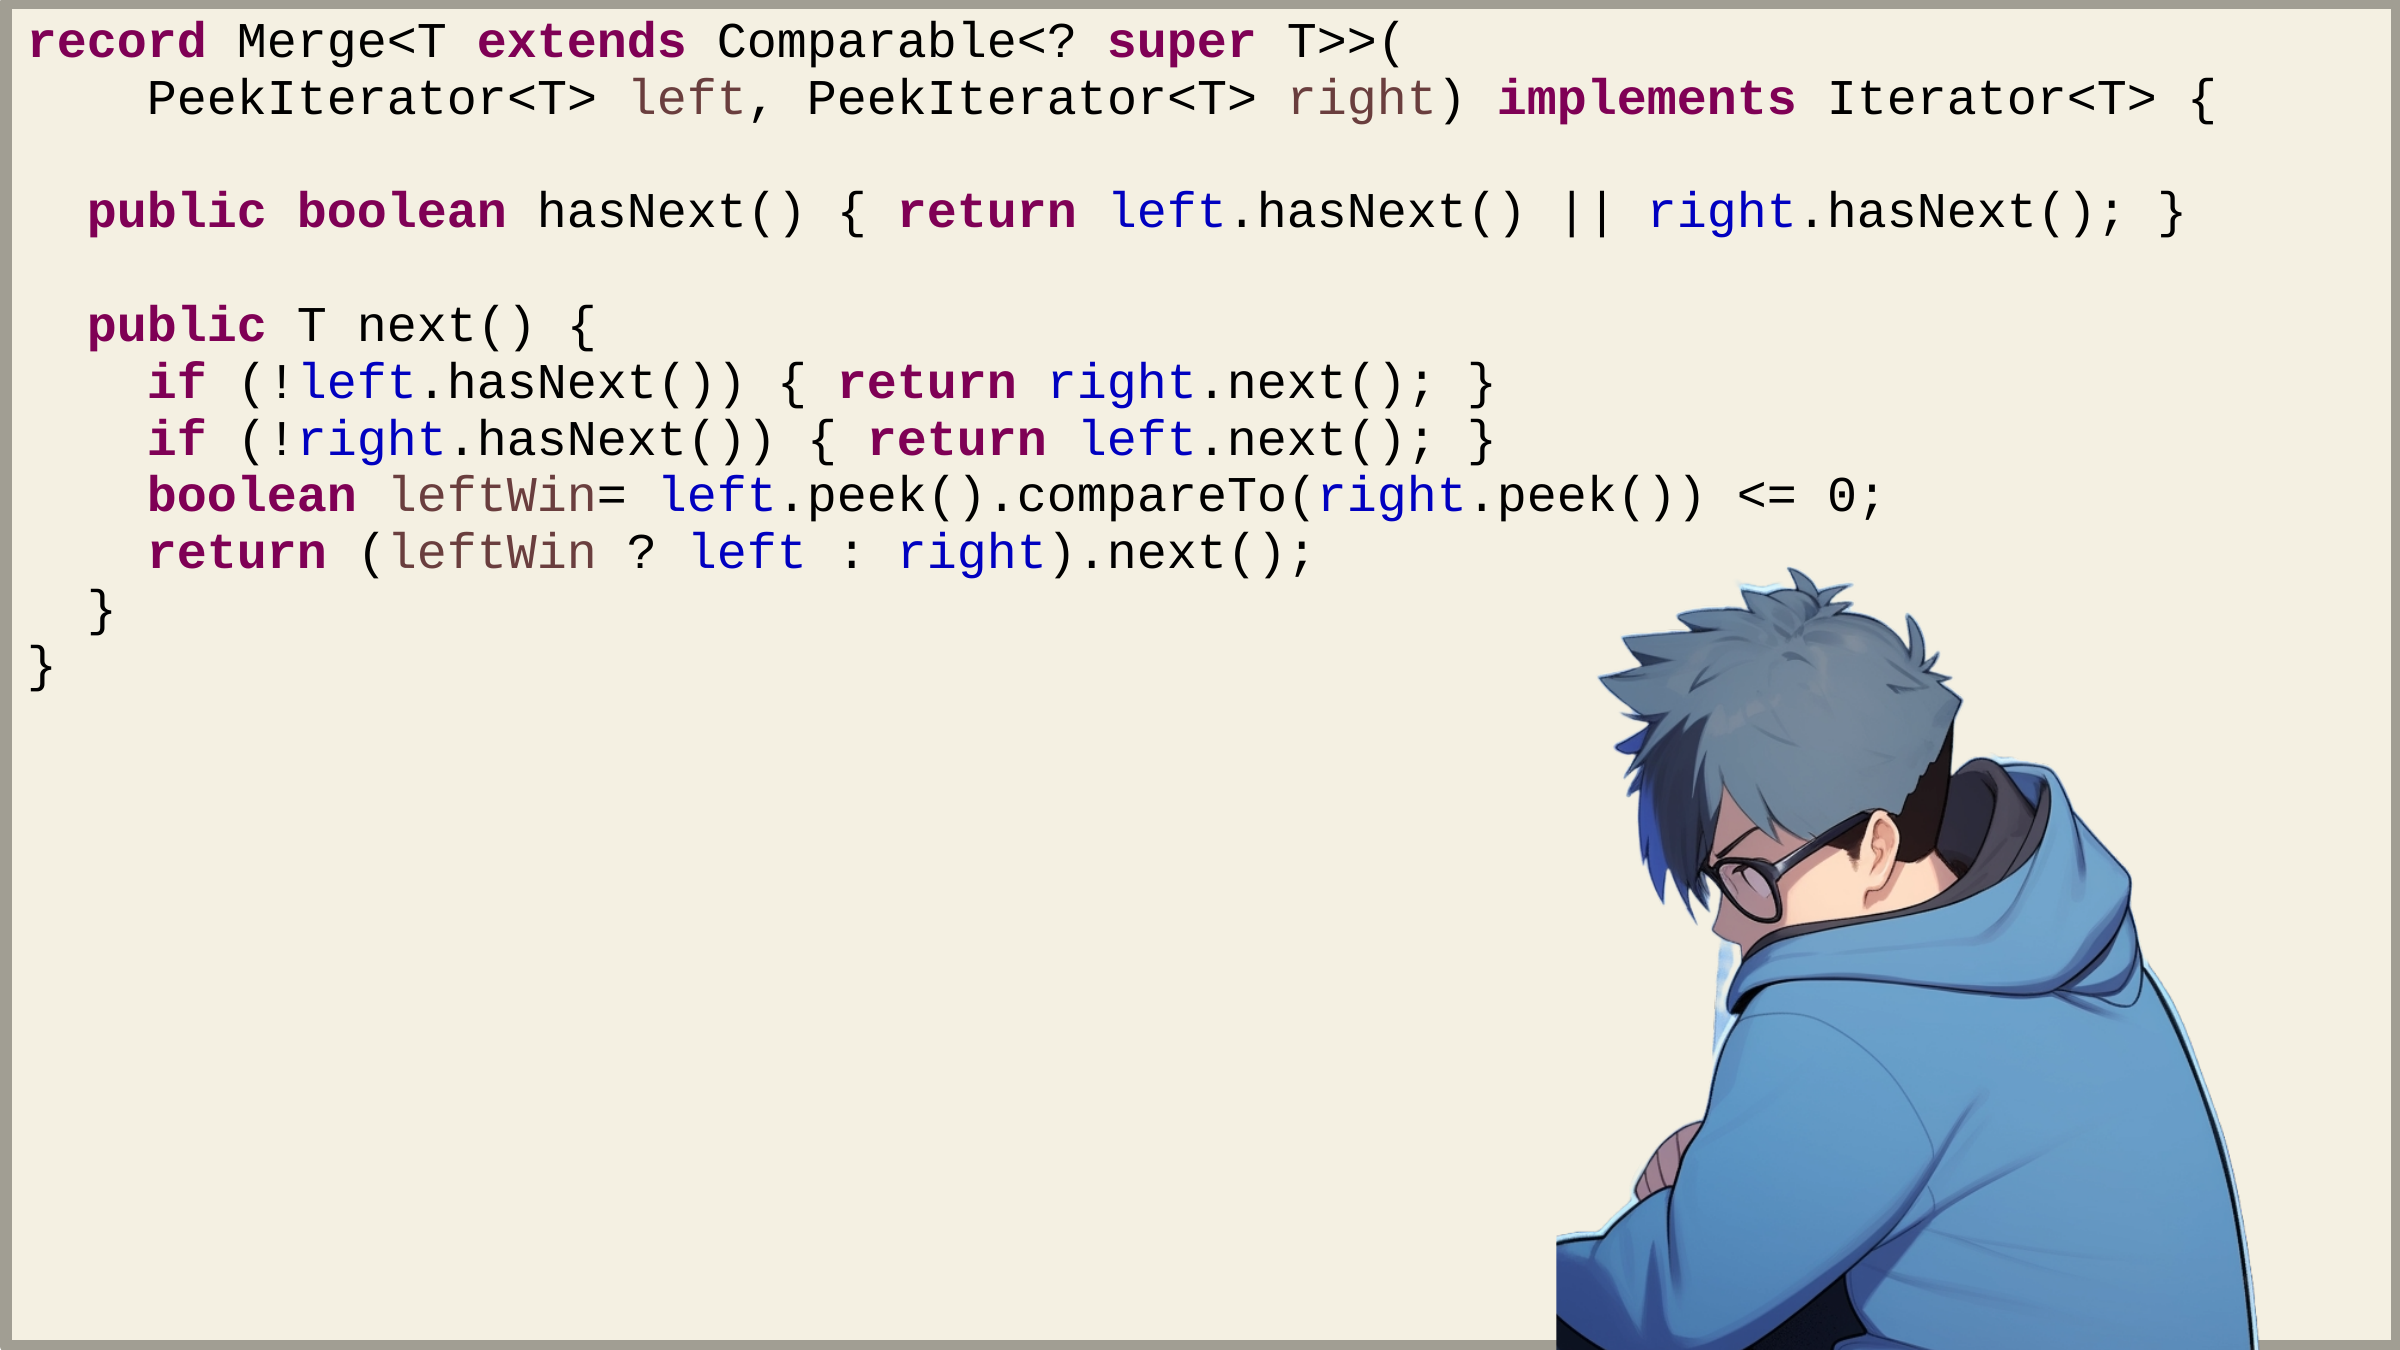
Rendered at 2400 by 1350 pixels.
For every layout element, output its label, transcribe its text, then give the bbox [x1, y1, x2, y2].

text_box record Merge<T extends Comparable<? super T>>( PeekIterator<T> left, PeekIterator<T> right) implements Iterator<T> { public boolean hasNext() { return left.hasNext() || right.hasNext(); } public T next() { if (!left.hasNext()) { return right.next(); } if (!right.hasNext()) { return left.next(); } boolean leftWin= left.peek().compareTo(right.peek()) <= 0; return (leftWin ? left : right).next(); } } [5, 2, 2398, 1346]
picture [1556, 534, 2400, 1350]
